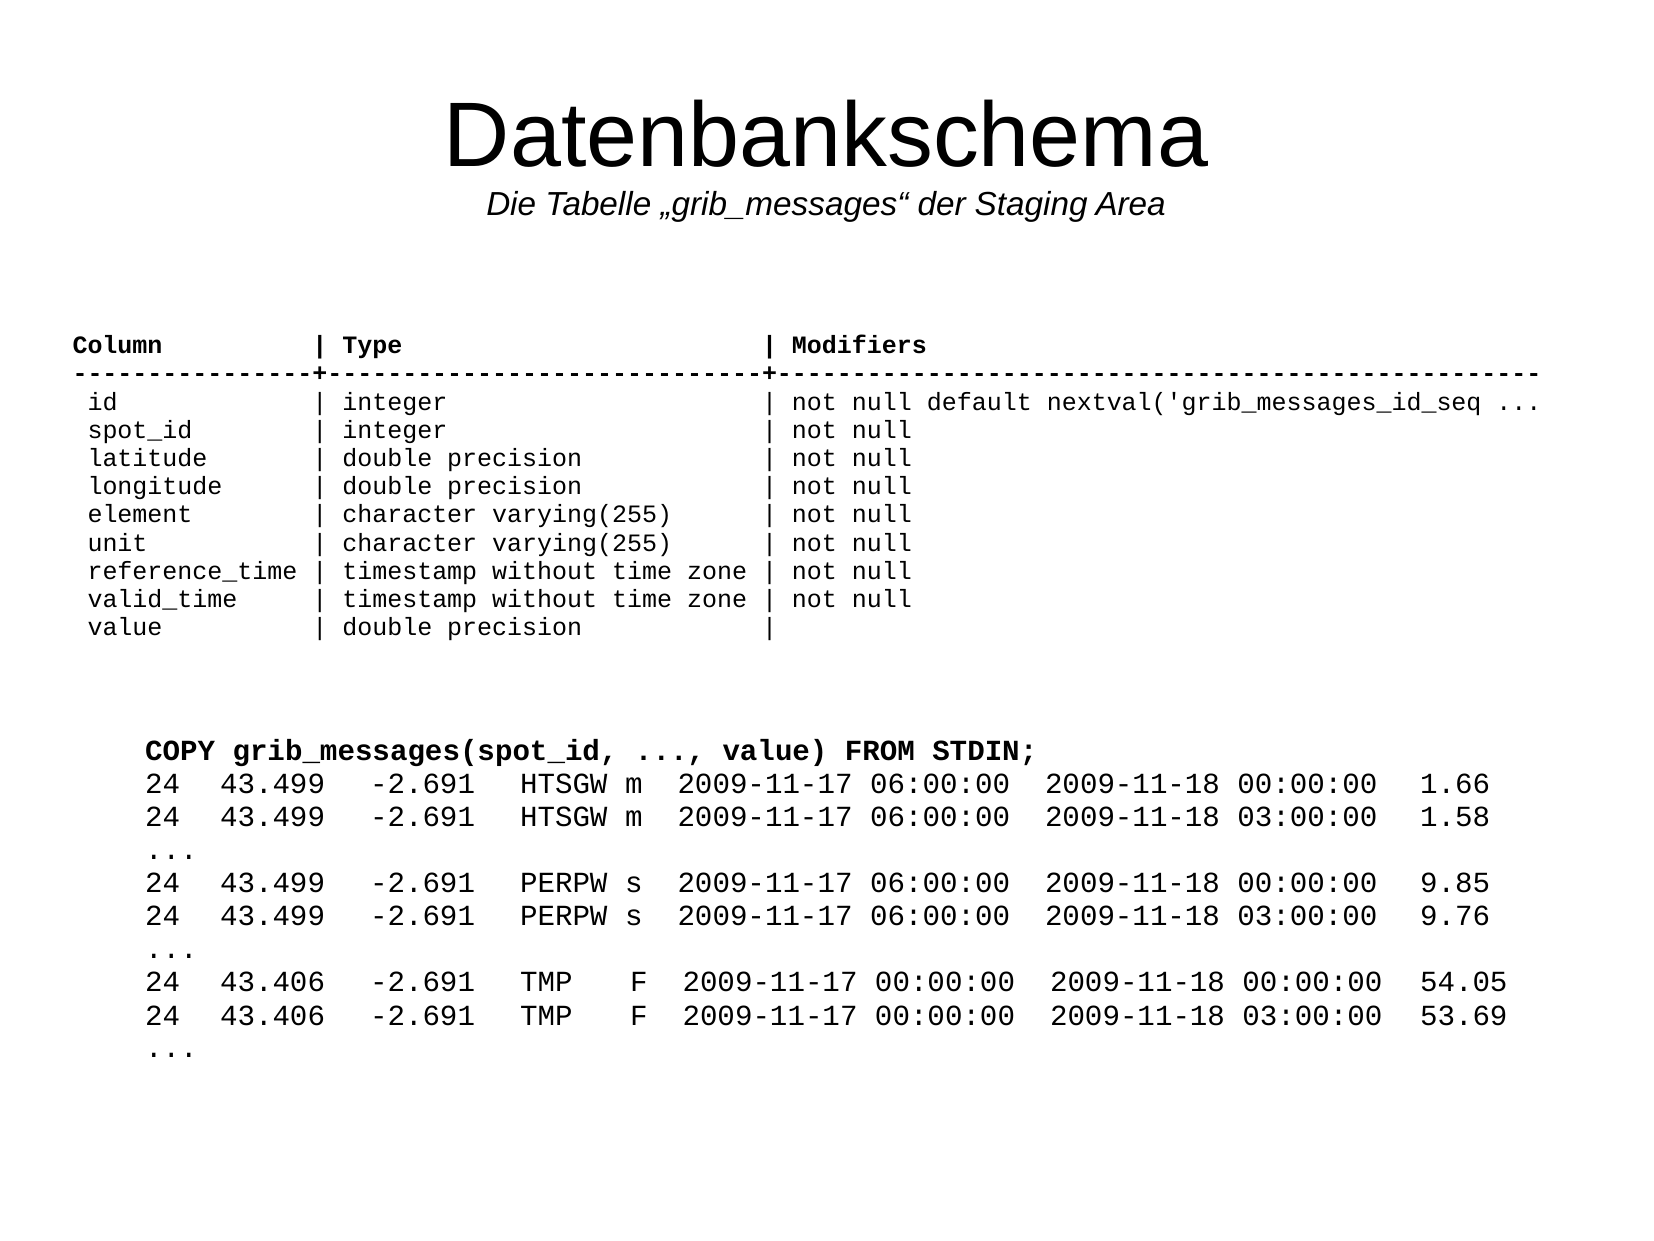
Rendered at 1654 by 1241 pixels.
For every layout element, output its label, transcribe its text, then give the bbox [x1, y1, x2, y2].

text_box COPY grib_messages(spot_id, ..., value) FROM STDIN; 24 43.499 -2.691 HTSGW m 2009-11-17 06:00:00 2009-11-18 00:00:00 1.66 24 43.499 -2.691 HTSGW m 2009-11-17 06:00:00 2009-11-18 03:00:00 1.58 ... 24 43.499 -2.691 PERPW s 2009-11-17 06:00:00 2009-11-18 00:00:00 9.85 24 43.499 -2.691 PERPW s 2009-11-17 06:00:00 2009-11-18 03:00:00 9.76 ... 24 43.406 -2.691 TMP F 2009-11-17 00:00:00 2009-11-18 00:00:00 54.05 24 43.406 -2.691 TMP F 2009-11-17 00:00:00 2009-11-18 03:00:00 53.69 ... [130, 729, 1523, 1075]
title Datenbankschema Die Tabelle „grib_messages“ der Staging Area [82, 49, 1571, 257]
subtitle Column | Type | Modifiers ----------------+-----------------------------+--------------------------------------------------- id | integer | not null default nextval('grib_messages_id_seq ... spot_id | integer | not null latitude | double precision | not null longitude | double precision | not null element | character varying(255) | not null unit | character varying(255) | not null reference_time | timestamp without time zone | not null valid_time | timestamp without time zone | not null value | double precision | [72, 332, 1581, 672]
